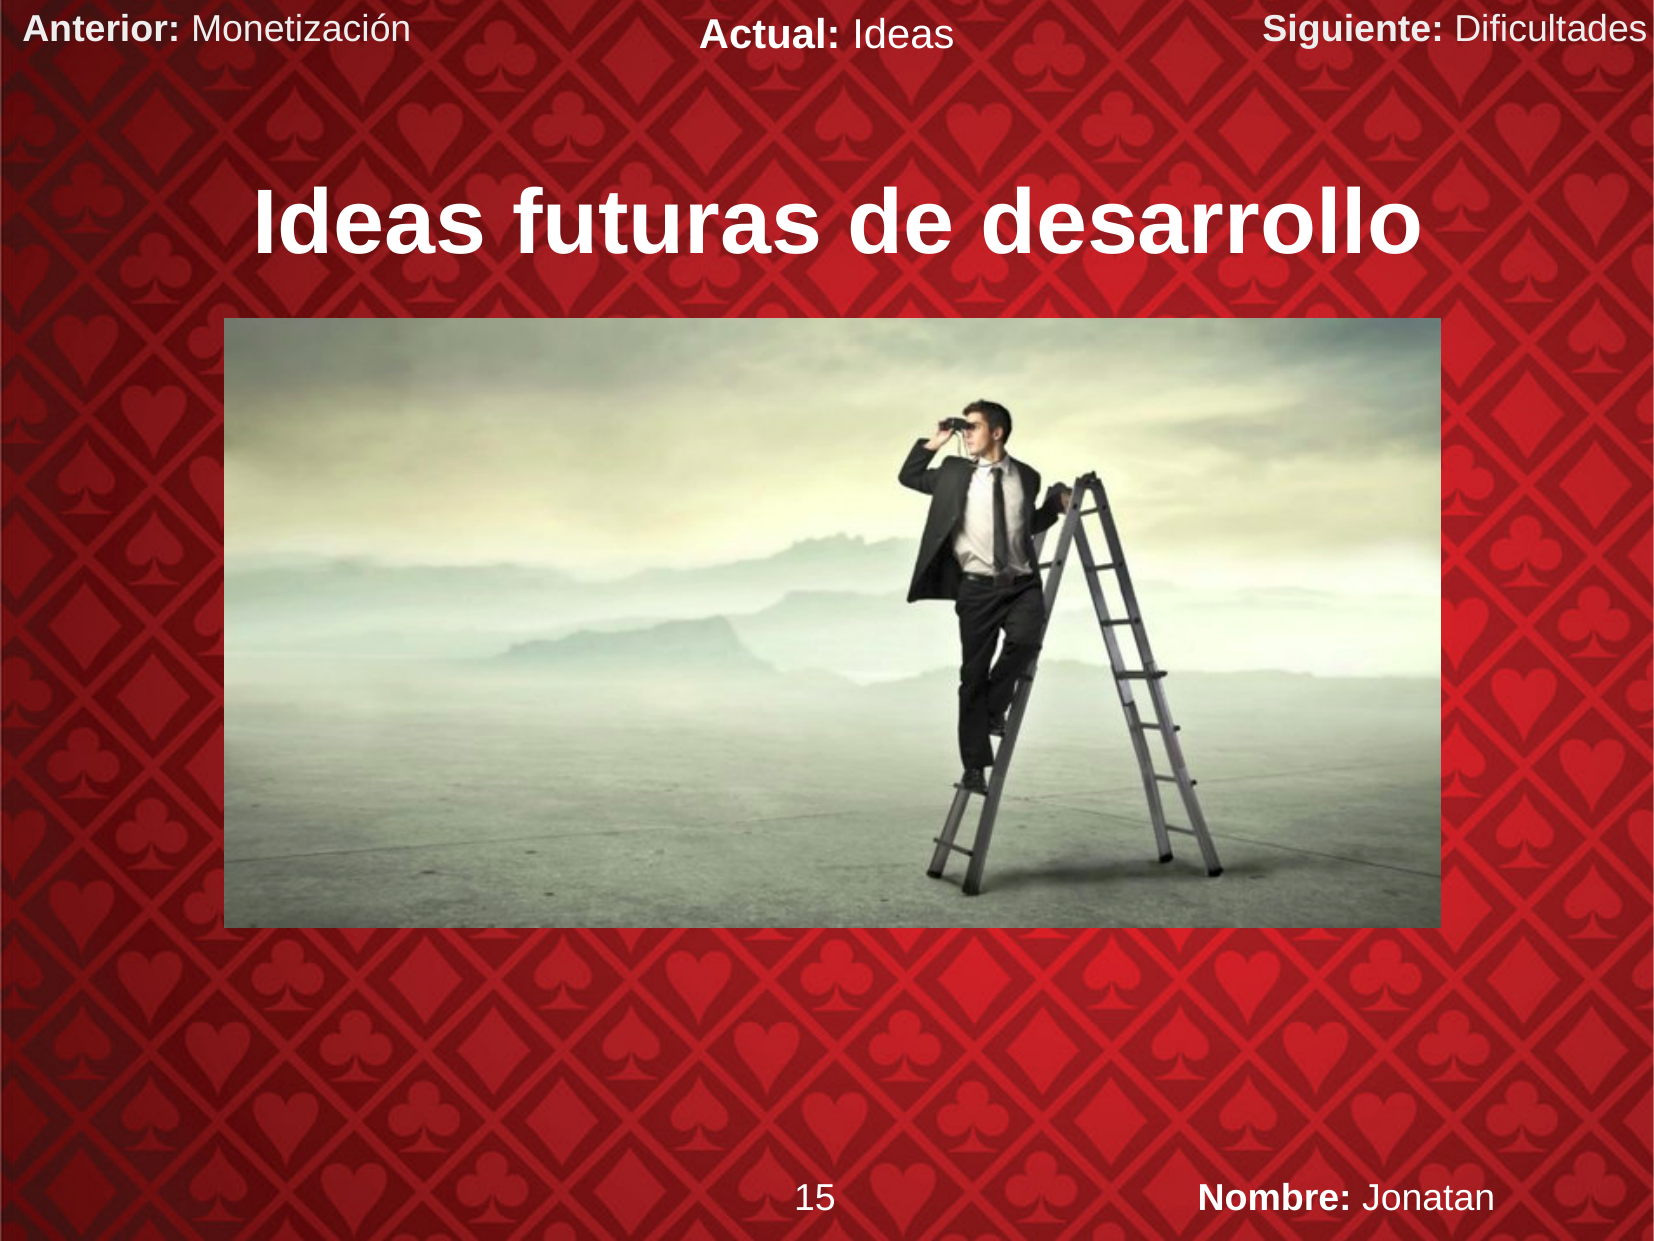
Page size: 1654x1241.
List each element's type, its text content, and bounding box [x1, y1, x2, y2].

text_box Nombre: Jonatan [1099, 1169, 1630, 1227]
title Ideas futuras de desarrollo [94, 118, 1583, 326]
text_box Actual: Ideas [555, 3, 1099, 71]
text_box Siguiente: Dificultades [1251, 7, 1654, 50]
text_box 15 [531, 1169, 1099, 1227]
picture [0, 0, 1654, 1241]
text_box Anterior: Monetización [11, 7, 426, 50]
list [118, 265, 1524, 461]
